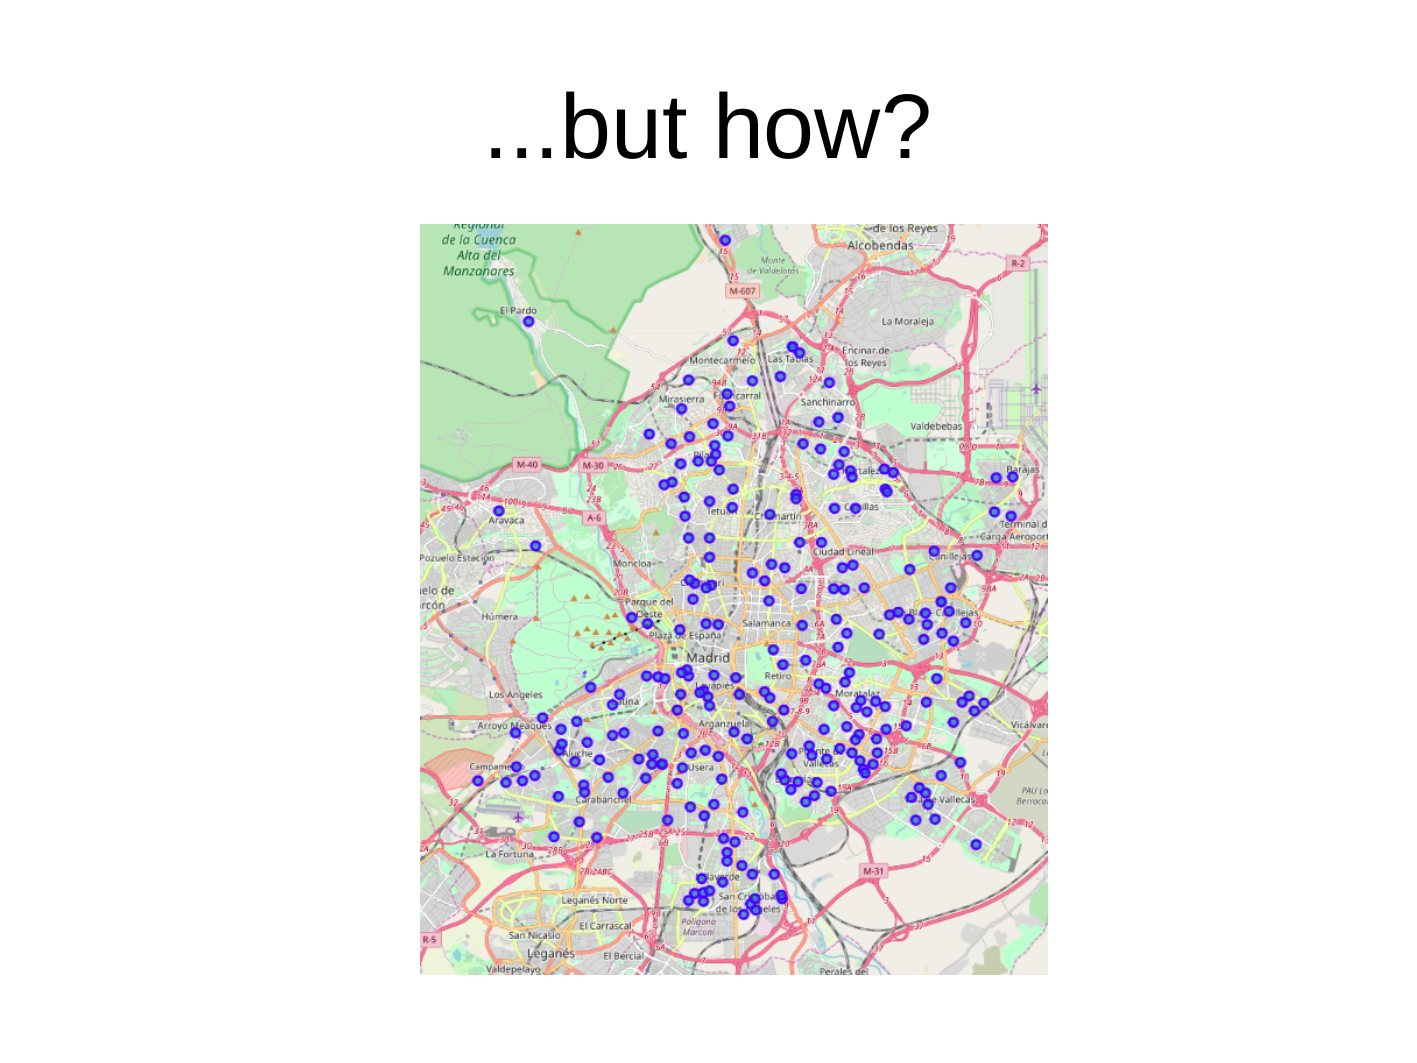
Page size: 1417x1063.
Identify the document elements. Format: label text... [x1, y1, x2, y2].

picture [420, 224, 1048, 976]
title ...but how? [70, 42, 1346, 212]
